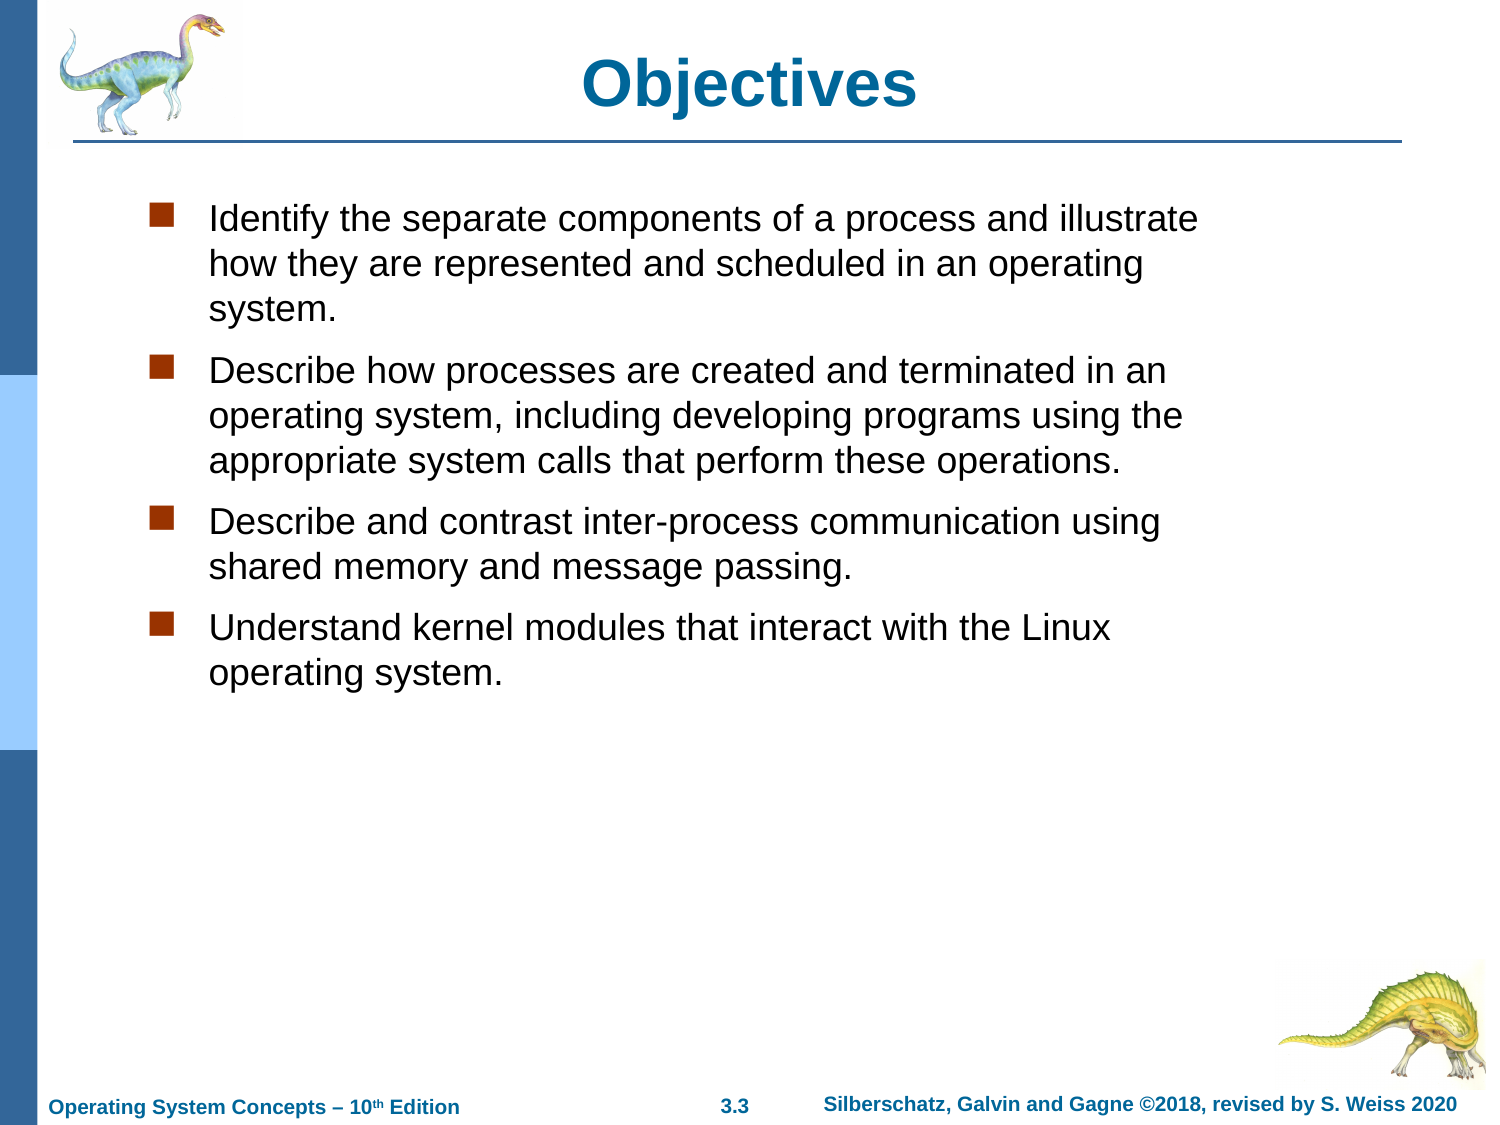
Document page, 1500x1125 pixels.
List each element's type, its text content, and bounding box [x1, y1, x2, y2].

list Identify the separate components of a process and illustrate how they are represented and scheduled in an operating system. Describe how processes are created and terminated in an operating system, including developing programs using the appropriate system calls that perform these operations. Describe and contrast inter-process communication using shared memory and message passing. Understand kernel modules that interact with the Linux operating system. [137, 186, 1257, 930]
title Objectives [75, 32, 1426, 128]
picture [1140, 1096, 1148, 1101]
picture [1275, 959, 1486, 1090]
picture [46, 0, 243, 149]
